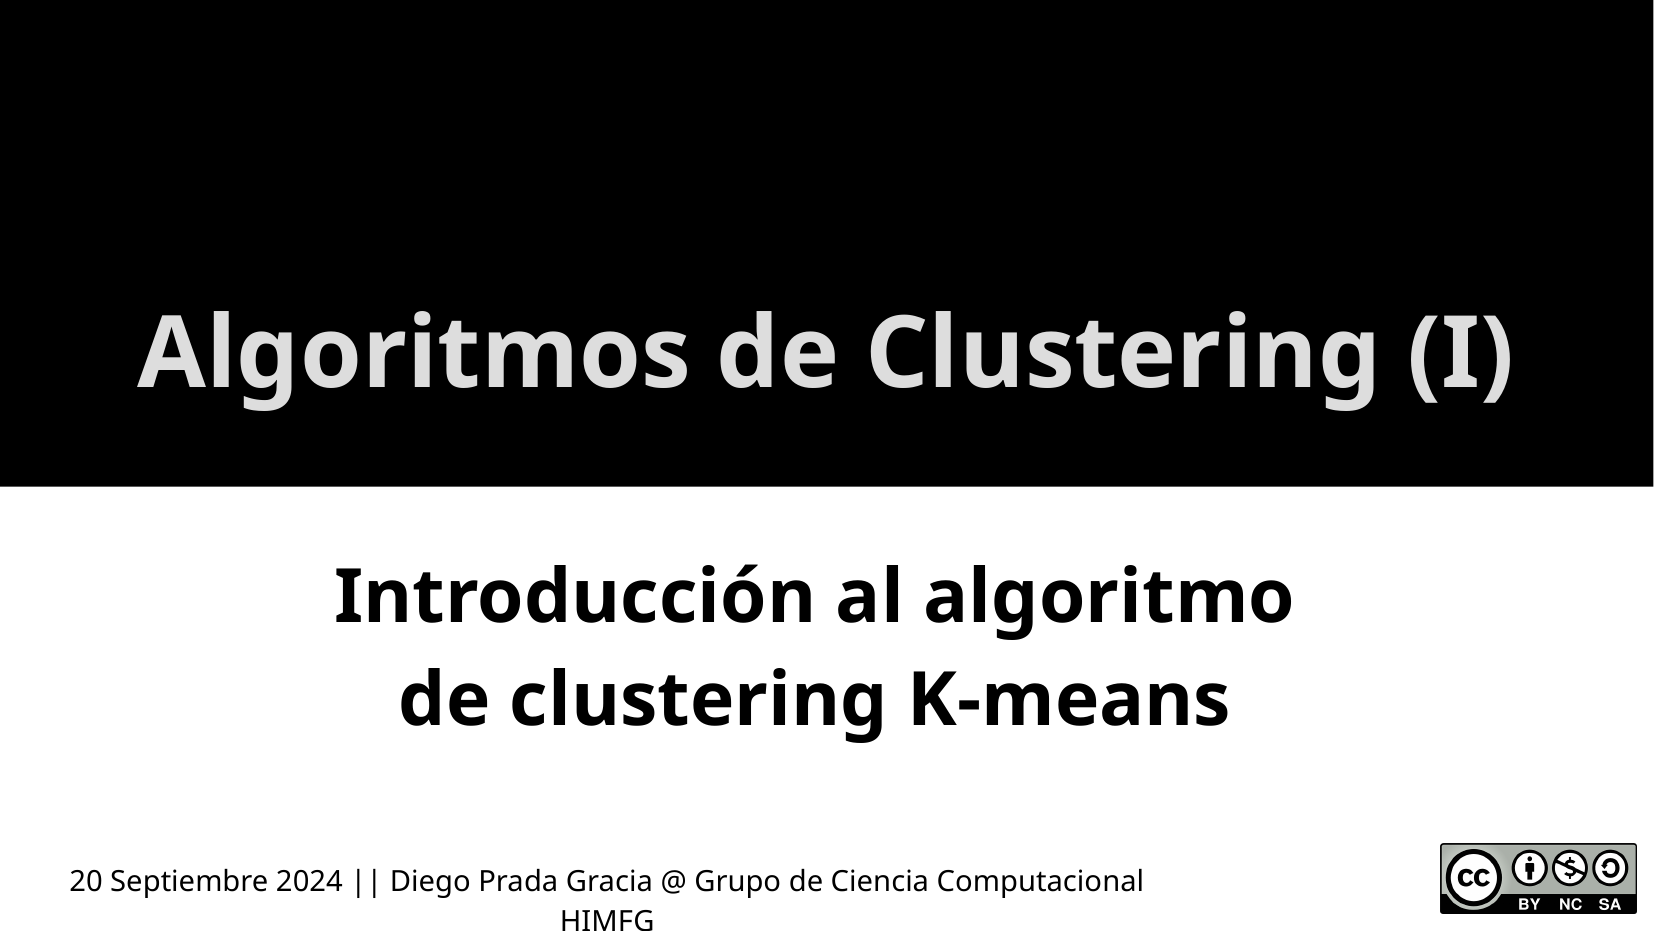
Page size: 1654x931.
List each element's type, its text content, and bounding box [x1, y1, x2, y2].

text_box [0, 0, 1654, 487]
text_box 20 Septiembre 2024 || Diego Prada Gracia @ Grupo de Ciencia Computacional HIMFG [45, 853, 1169, 931]
picture [1440, 843, 1637, 914]
text_box Algoritmos de Clustering (I) [91, 273, 1562, 581]
text_box Introducción al algoritmo de clustering K-means [314, 534, 1316, 730]
